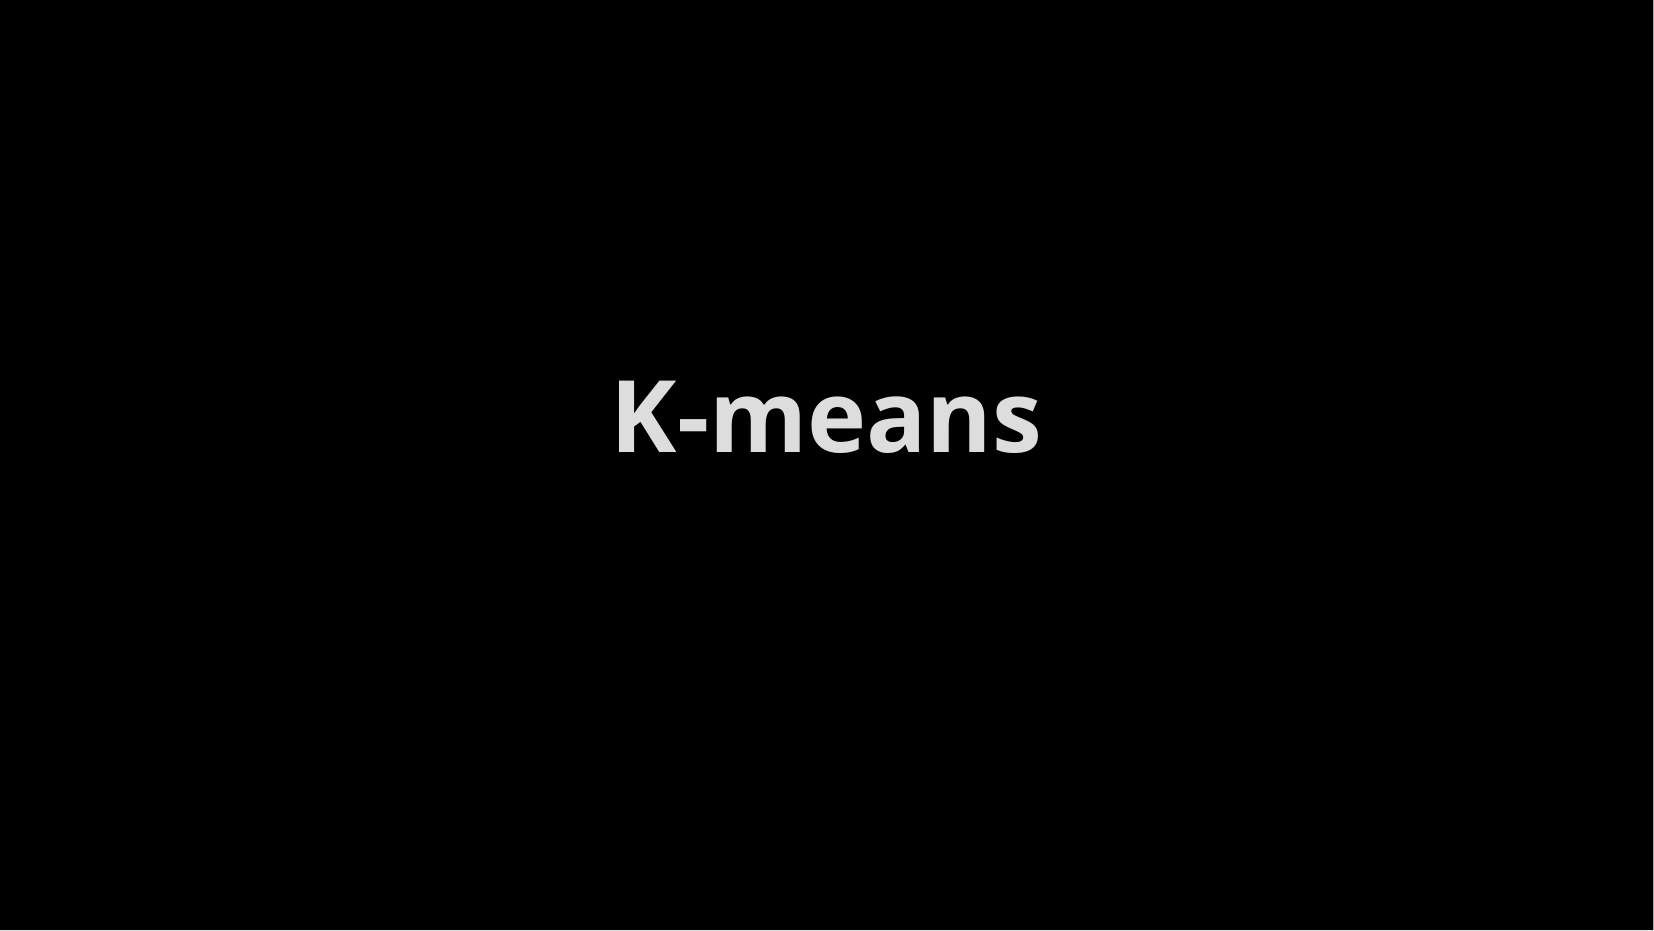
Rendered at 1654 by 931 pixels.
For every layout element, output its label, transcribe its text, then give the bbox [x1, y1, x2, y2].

text_box [0, 0, 1654, 931]
text_box K-means [260, 337, 1393, 571]
